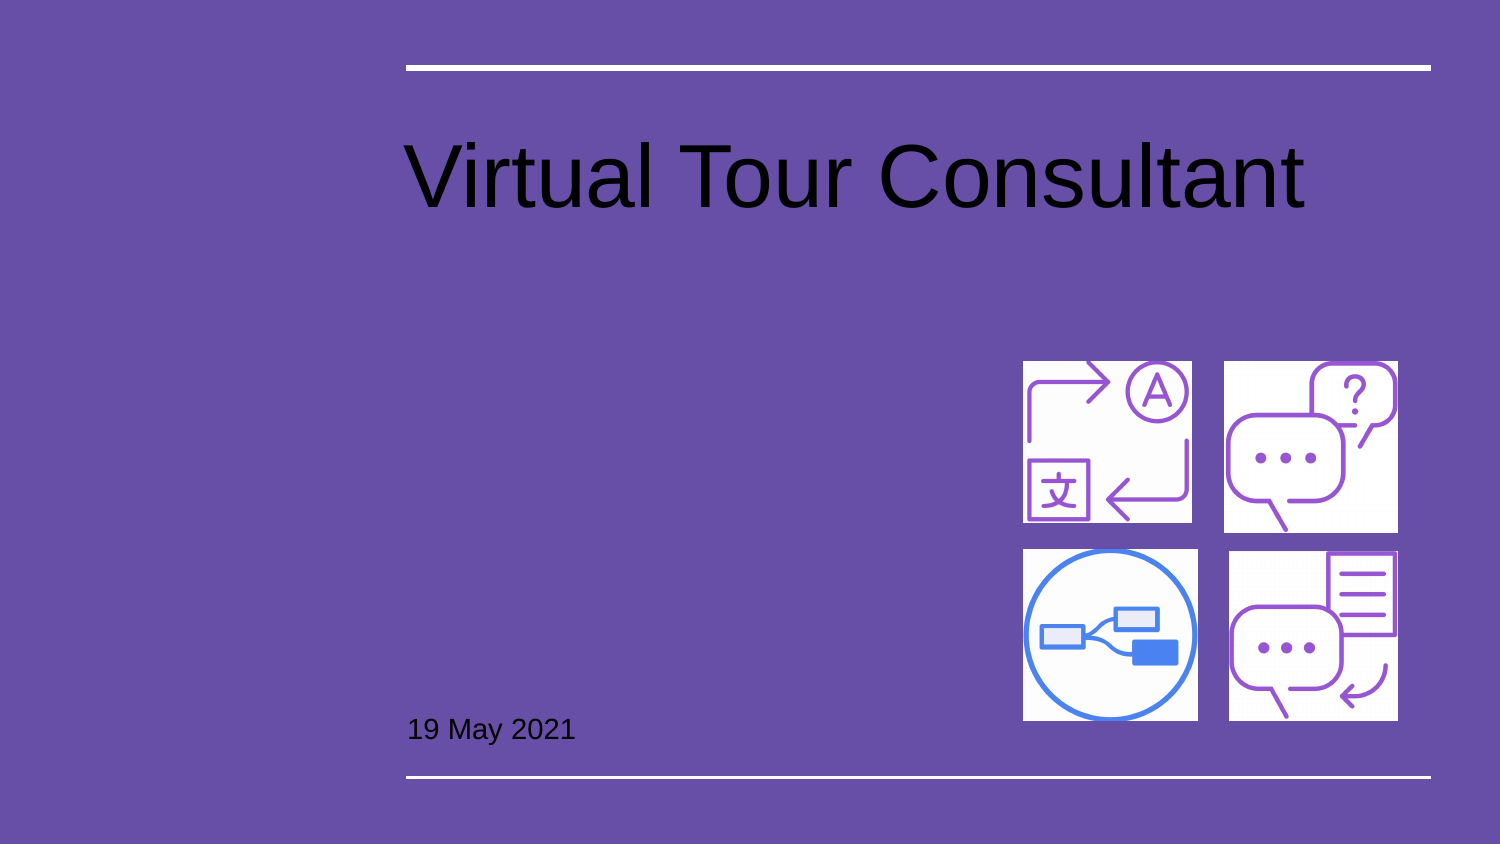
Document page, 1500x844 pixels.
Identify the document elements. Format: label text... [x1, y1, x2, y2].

picture [1224, 361, 1398, 533]
picture [1229, 551, 1398, 721]
subtitle 19 May 2021 [392, 556, 1431, 760]
picture [1023, 361, 1192, 523]
title Virtual Tour Consultant [389, 103, 1428, 357]
picture [1023, 549, 1198, 721]
